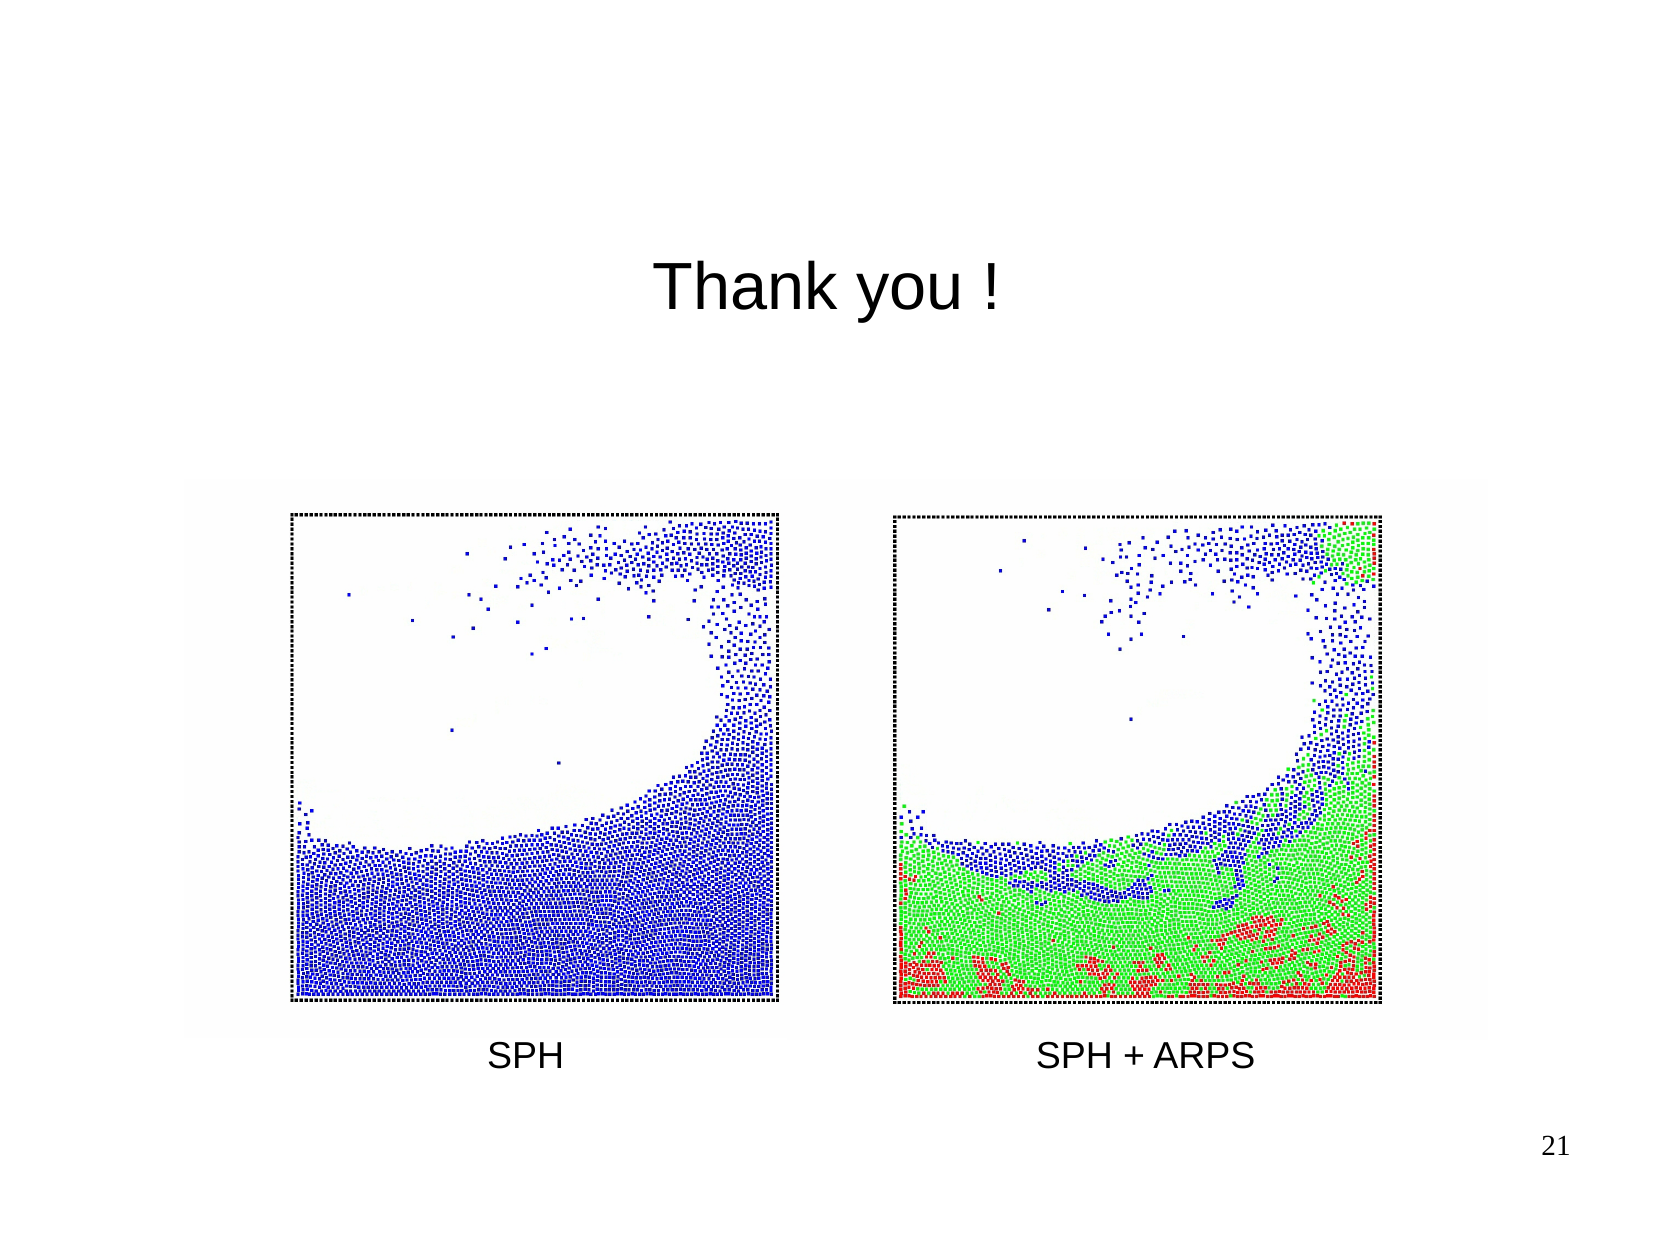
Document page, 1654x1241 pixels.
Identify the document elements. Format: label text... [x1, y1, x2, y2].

title Thank you ! [82, 182, 1571, 390]
text_box SPH [401, 1027, 650, 1085]
text_box SPH + ARPS [992, 1027, 1300, 1085]
picture [4, 479, 1648, 1040]
